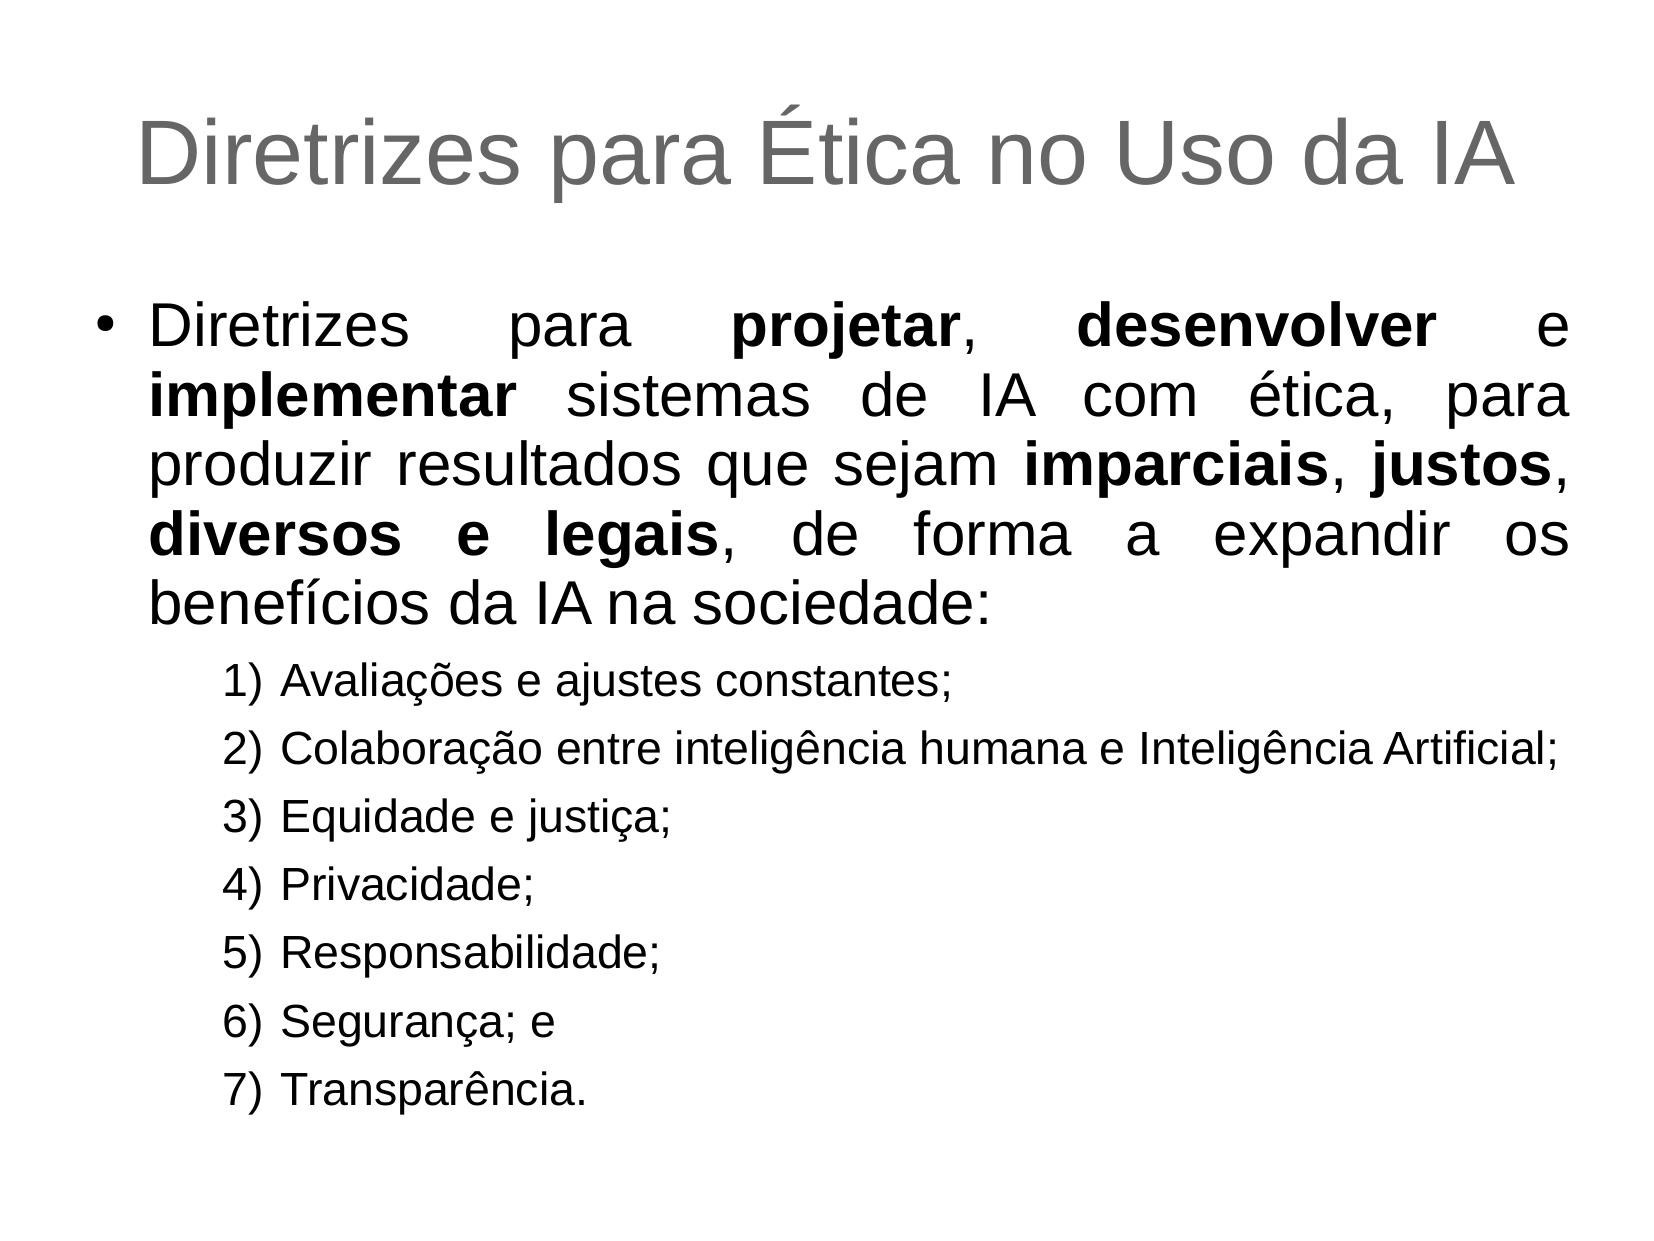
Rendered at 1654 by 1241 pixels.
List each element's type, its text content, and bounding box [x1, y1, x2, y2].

list Diretrizes para projetar, desenvolver e implementar sistemas de IA com ética, para produzir resultados que sejam imparciais, justos, diversos e legais, de forma a expandir os benefícios da IA na sociedade: Avaliações e ajustes constantes; Colaboração entre inteligência humana e Inteligência Artificial; Equidade e justiça; Privacidade; Responsabilidade; Segurança; e Transparência. [82, 290, 1571, 1134]
title Diretrizes para Ética no Uso da IA [82, 49, 1571, 257]
